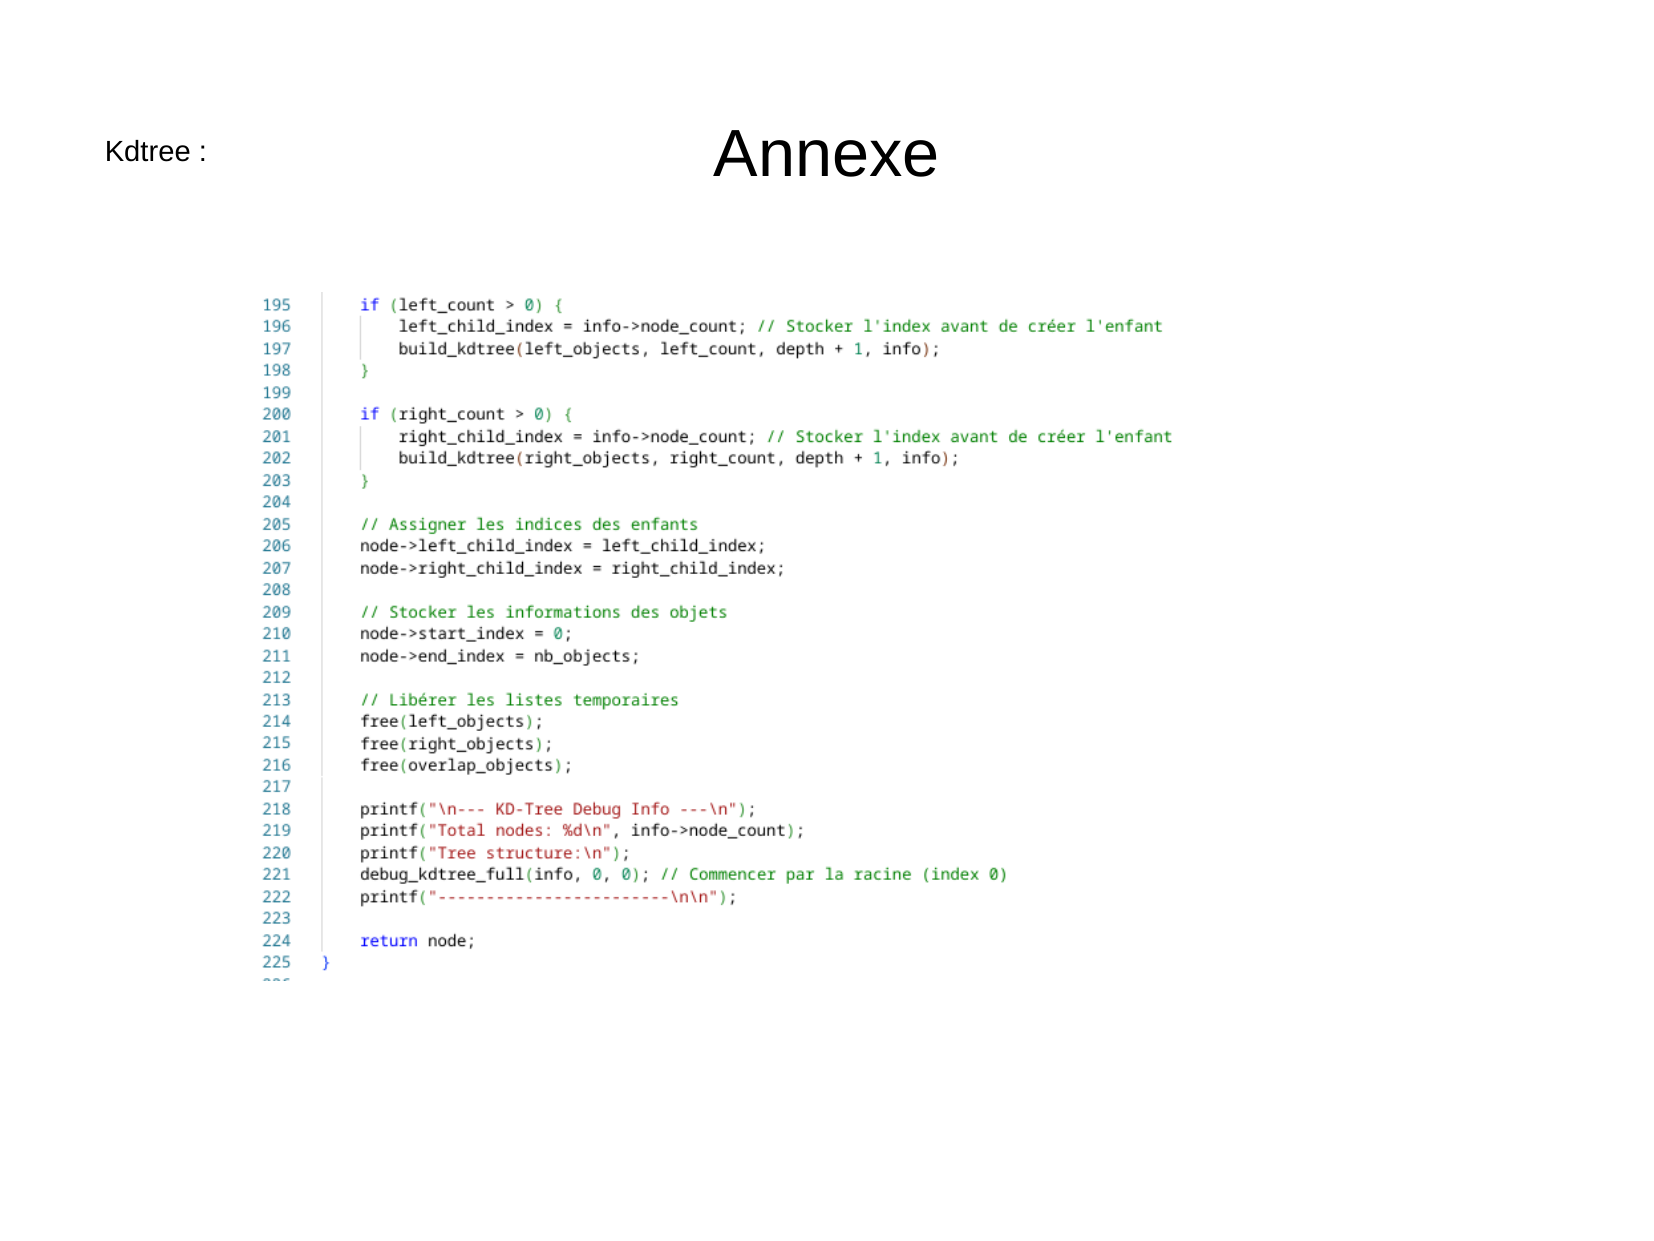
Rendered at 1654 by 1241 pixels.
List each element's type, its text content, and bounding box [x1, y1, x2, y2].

picture [259, 292, 1465, 981]
text_box Kdtree : [90, 127, 223, 176]
title Annexe [82, 49, 1571, 257]
